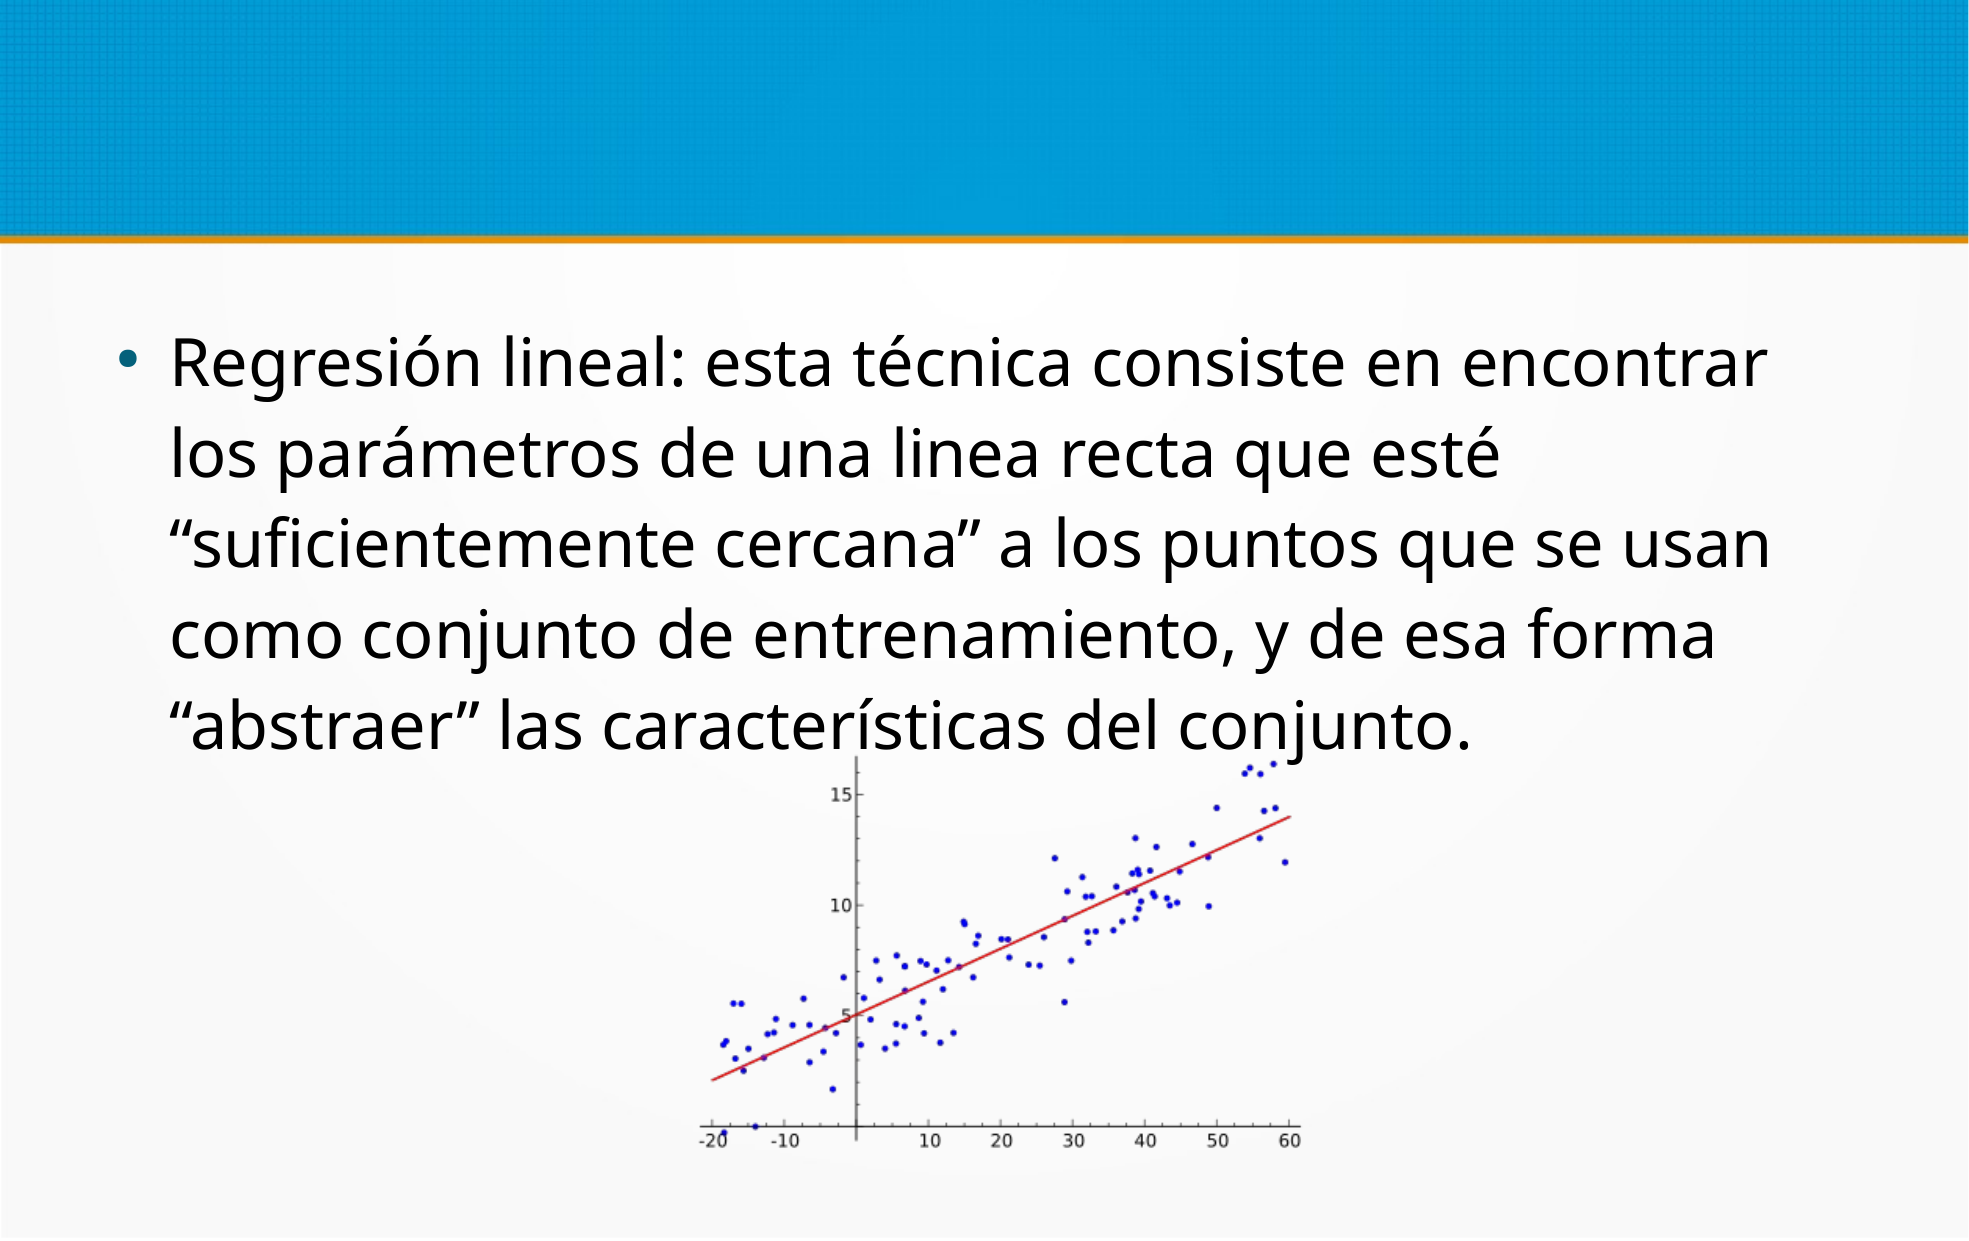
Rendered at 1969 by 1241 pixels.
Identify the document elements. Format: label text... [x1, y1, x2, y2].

picture [0, 233, 1969, 1241]
list Regresión lineal: esta técnica consiste en encontrar los parámetros de una linea recta que esté “suficientemente cercana” a los puntos que se usan como conjunto de entrenamiento, y de esa forma “abstraer” las características del conjunto. [98, 315, 1861, 1081]
